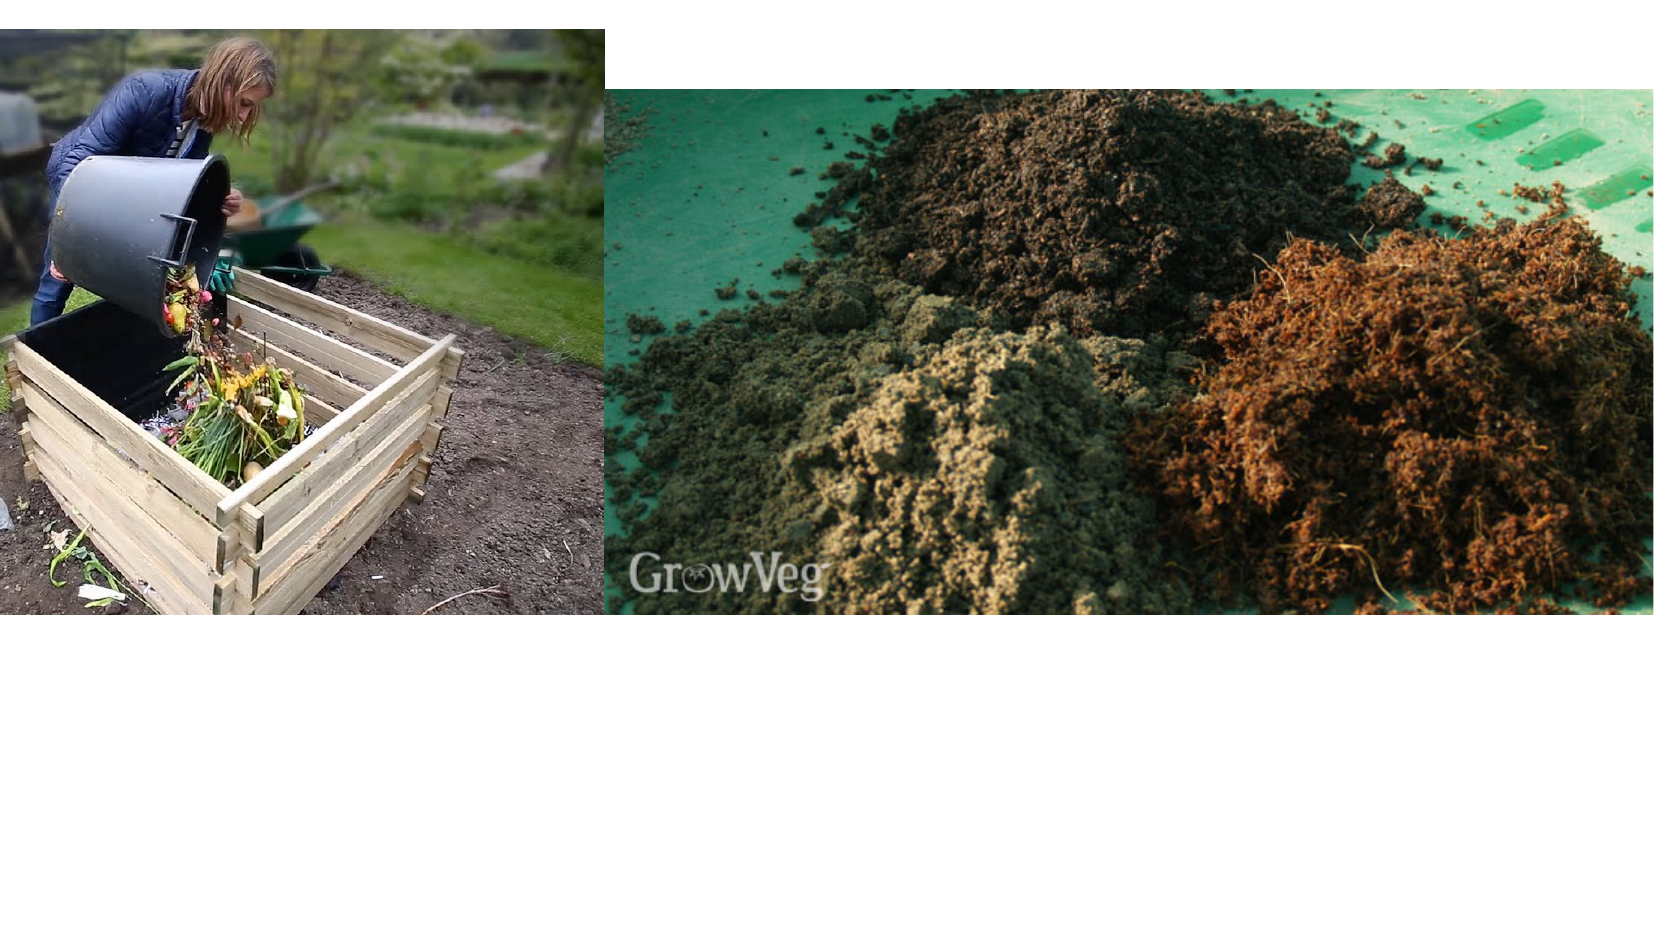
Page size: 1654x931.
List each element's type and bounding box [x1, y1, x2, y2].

picture [0, 29, 1654, 615]
